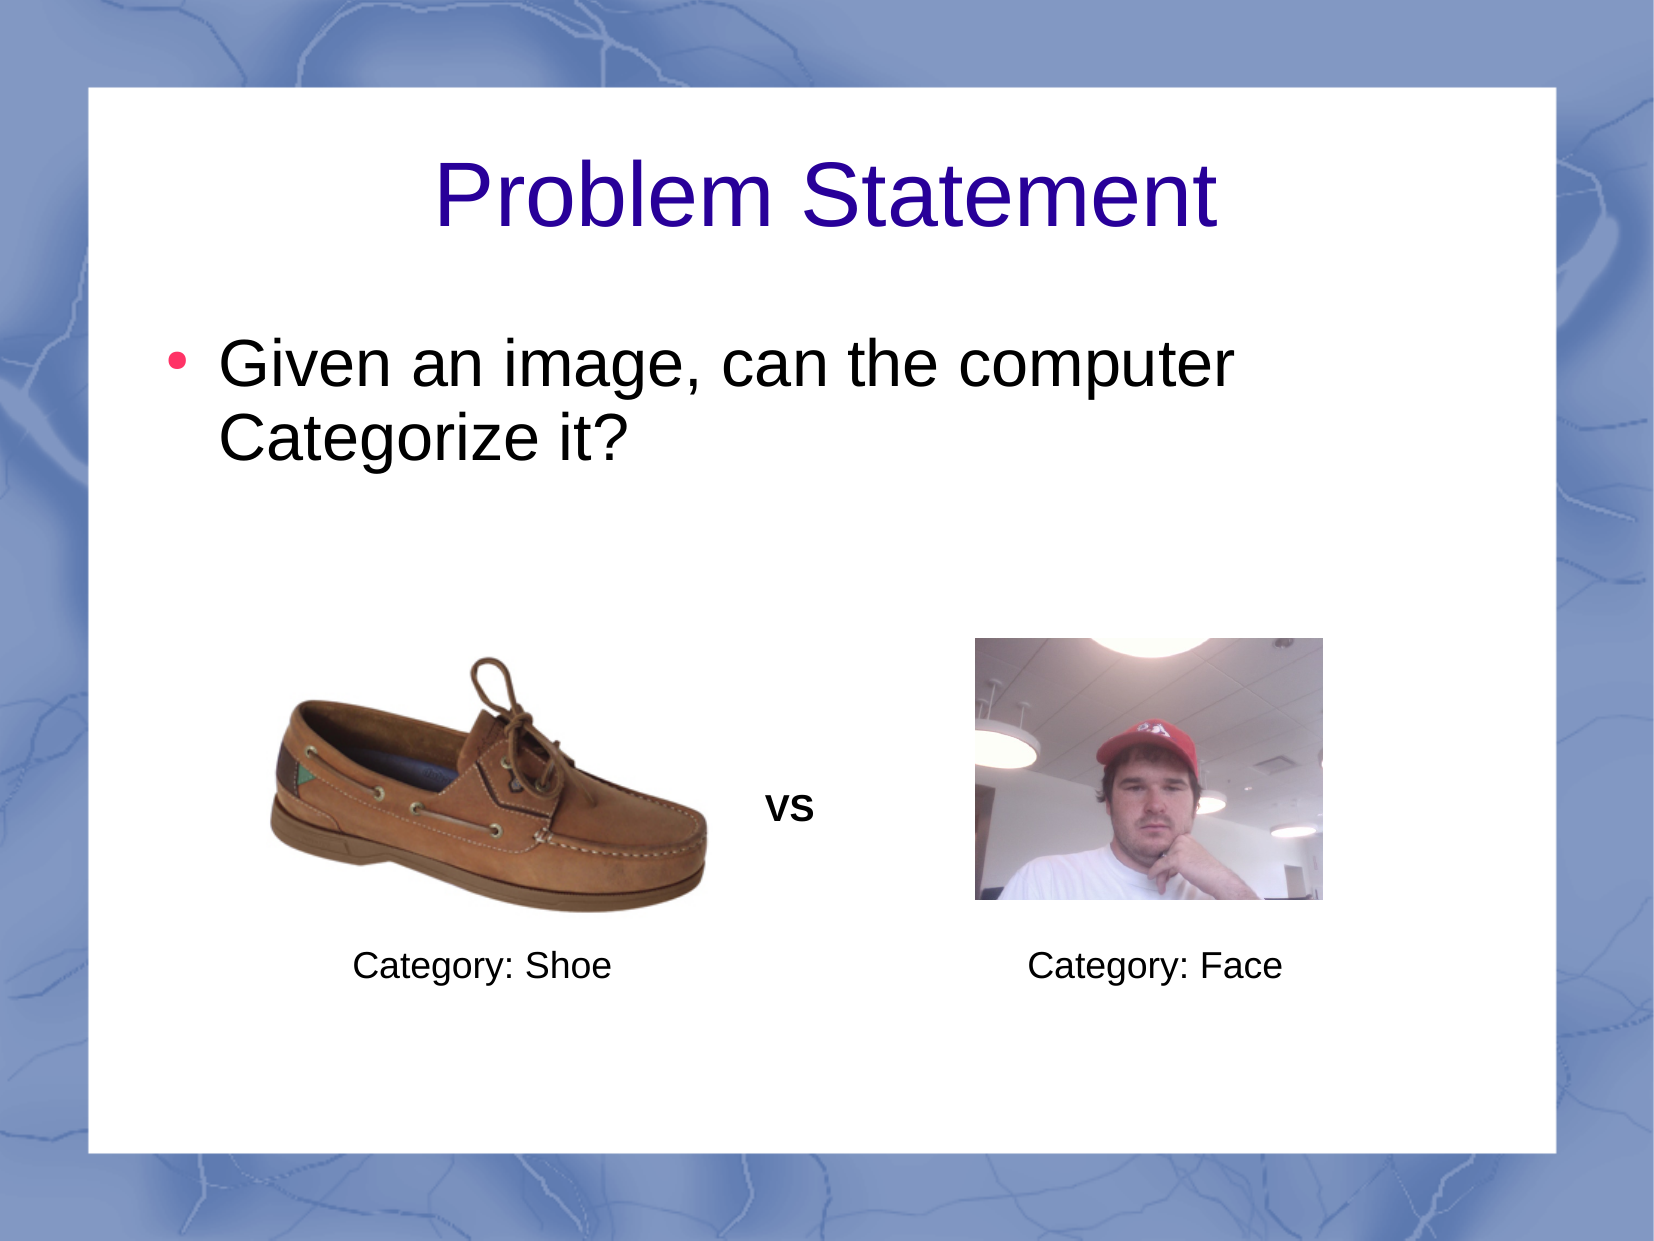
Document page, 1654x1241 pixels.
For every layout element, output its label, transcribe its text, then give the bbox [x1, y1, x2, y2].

text_box Category: Shoe [337, 937, 751, 995]
list Given an image, can the computer Categorize it? [147, 325, 1506, 996]
text_box VS [750, 780, 830, 838]
title Problem Statement [118, 98, 1536, 291]
picture [0, 0, 1654, 1241]
text_box Category: Face [1012, 937, 1299, 1029]
